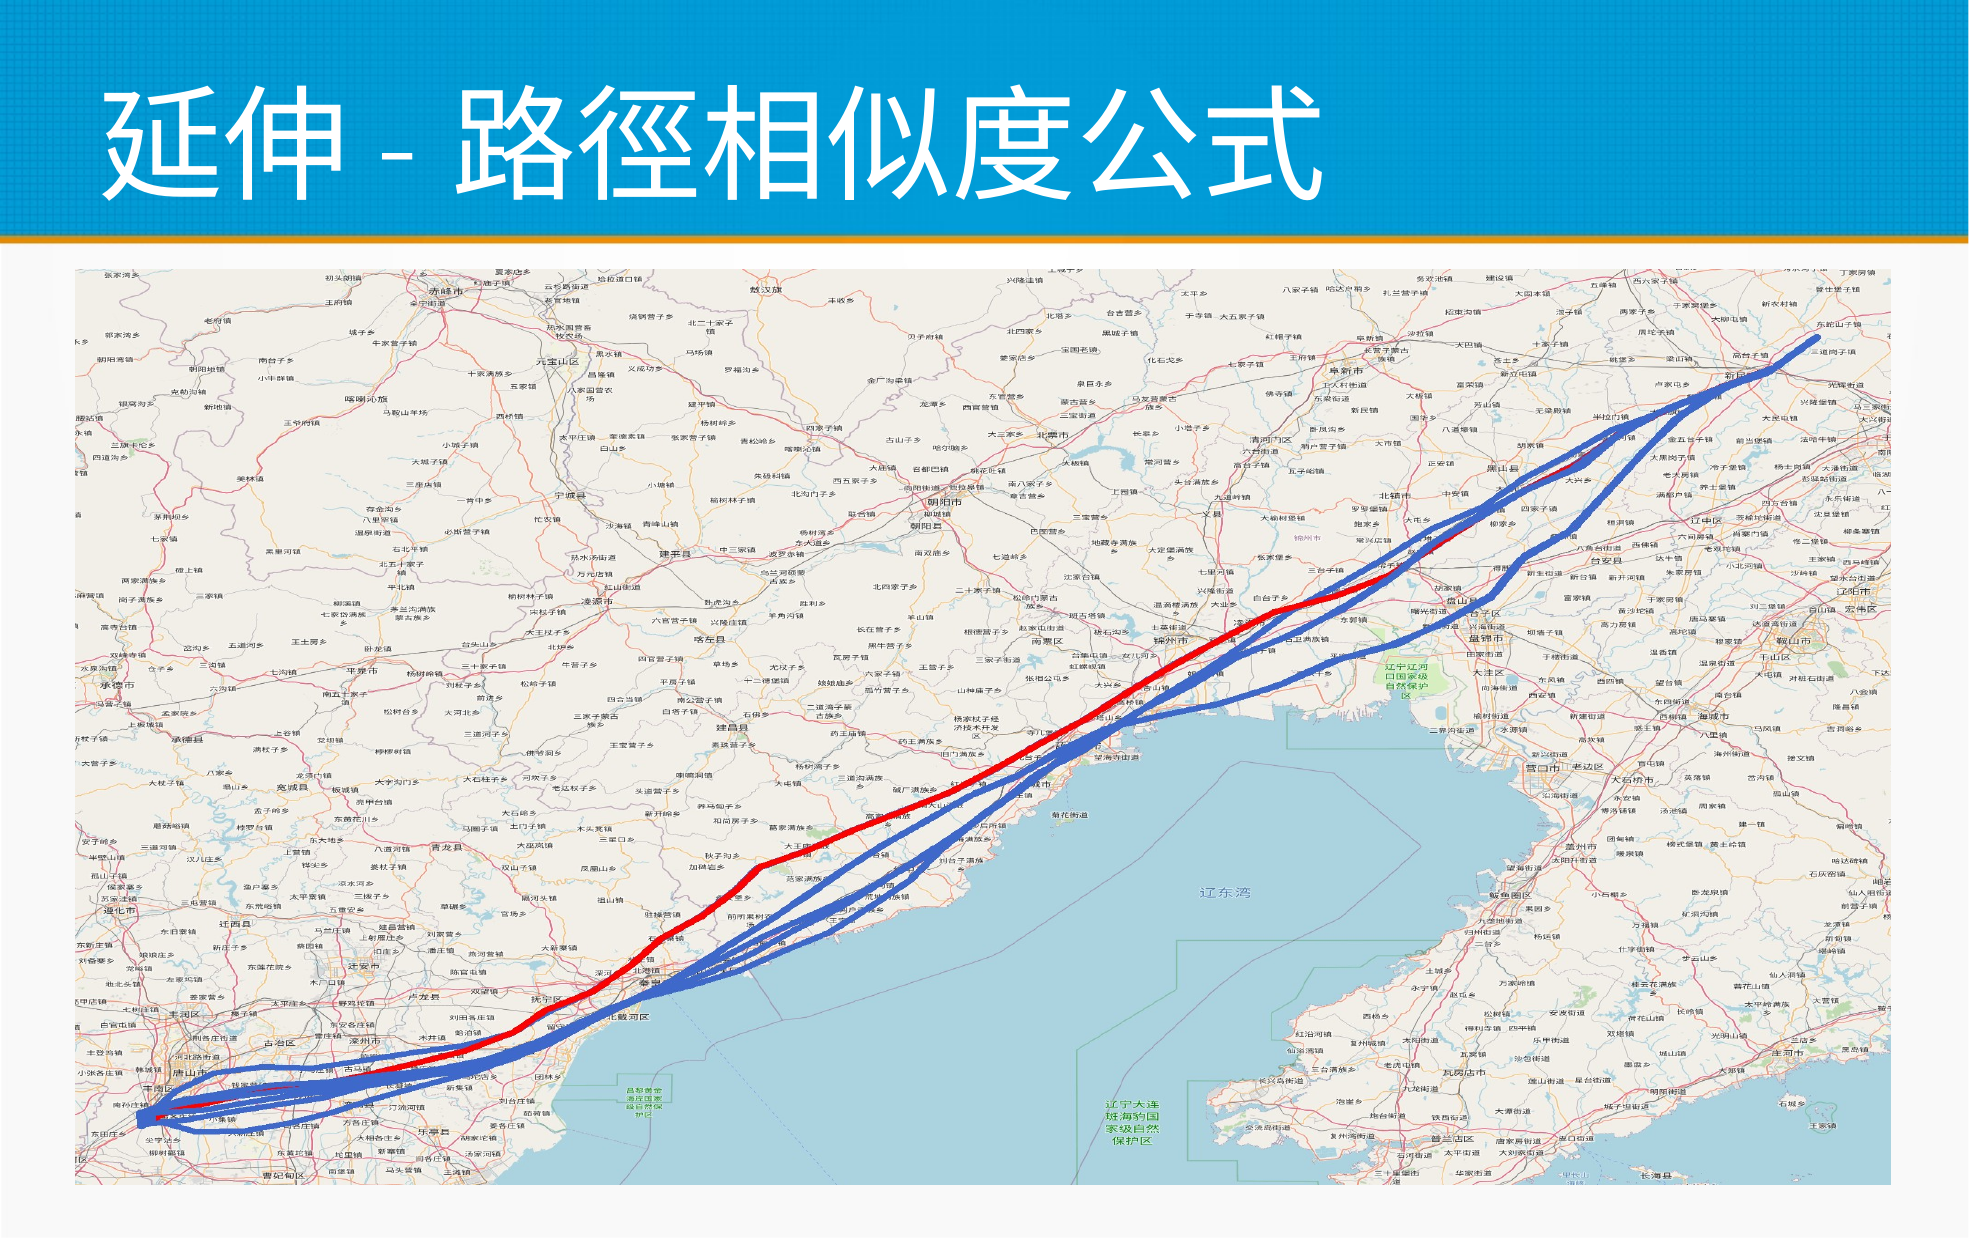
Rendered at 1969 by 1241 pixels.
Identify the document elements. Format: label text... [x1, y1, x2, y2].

title 延伸-路徑相似度公式 [98, 19, 1870, 227]
picture [0, 233, 1969, 1241]
